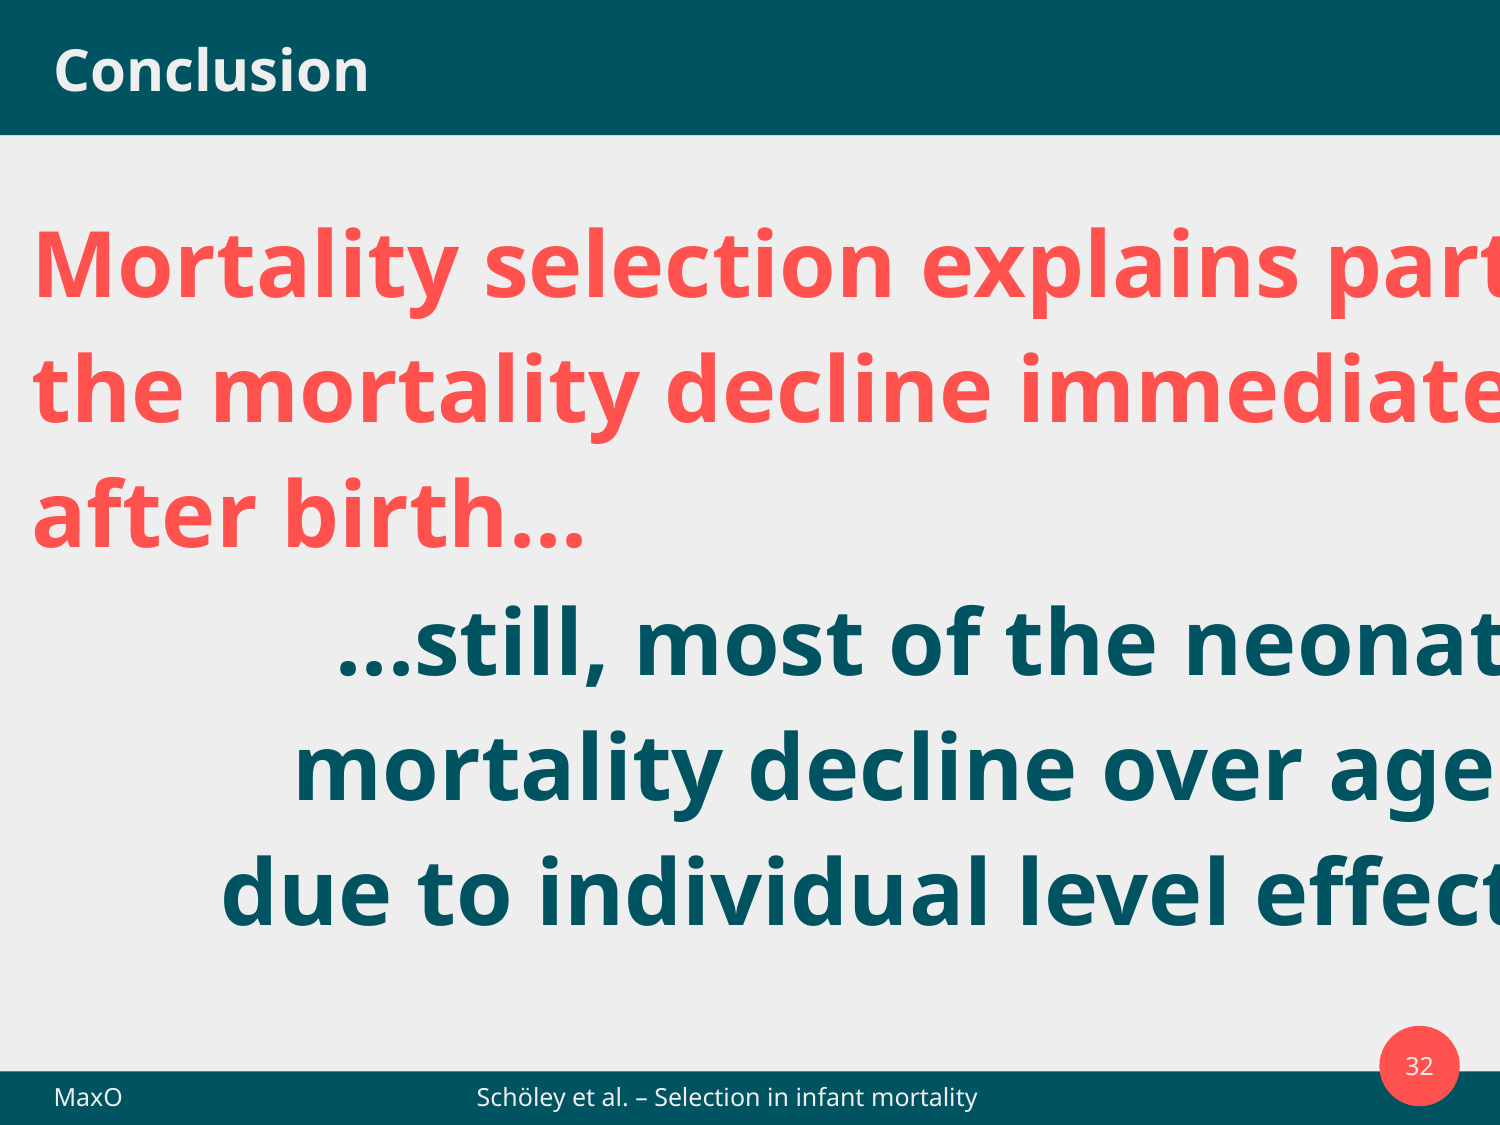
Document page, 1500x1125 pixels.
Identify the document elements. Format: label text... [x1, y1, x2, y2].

text_box Mortality selection explains part of the mortality decline immediately after birth... [16, 192, 1481, 571]
text_box ...still, most of the neonatal mortality decline over age is due to individual level effects. [205, 570, 1472, 948]
title Conclusion [53, 0, 1447, 141]
